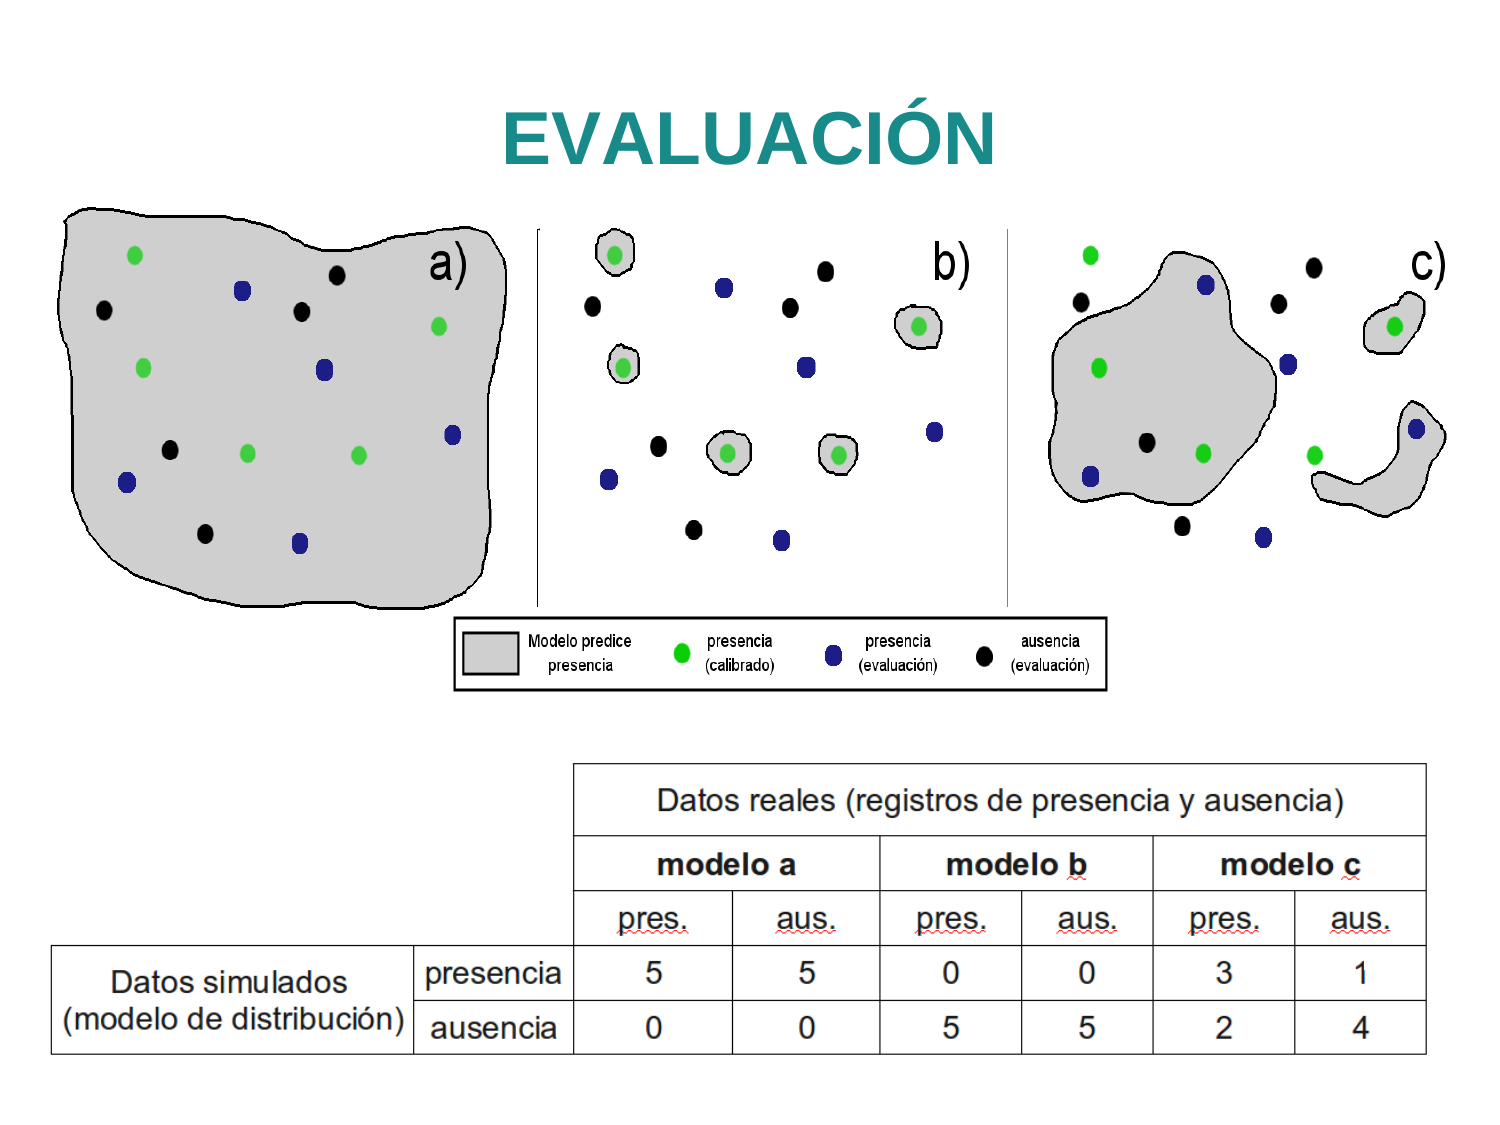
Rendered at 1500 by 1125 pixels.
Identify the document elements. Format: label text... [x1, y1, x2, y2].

picture [49, 205, 1476, 713]
title EVALUACIÓN [112, 68, 1388, 205]
picture [44, 754, 1436, 1064]
